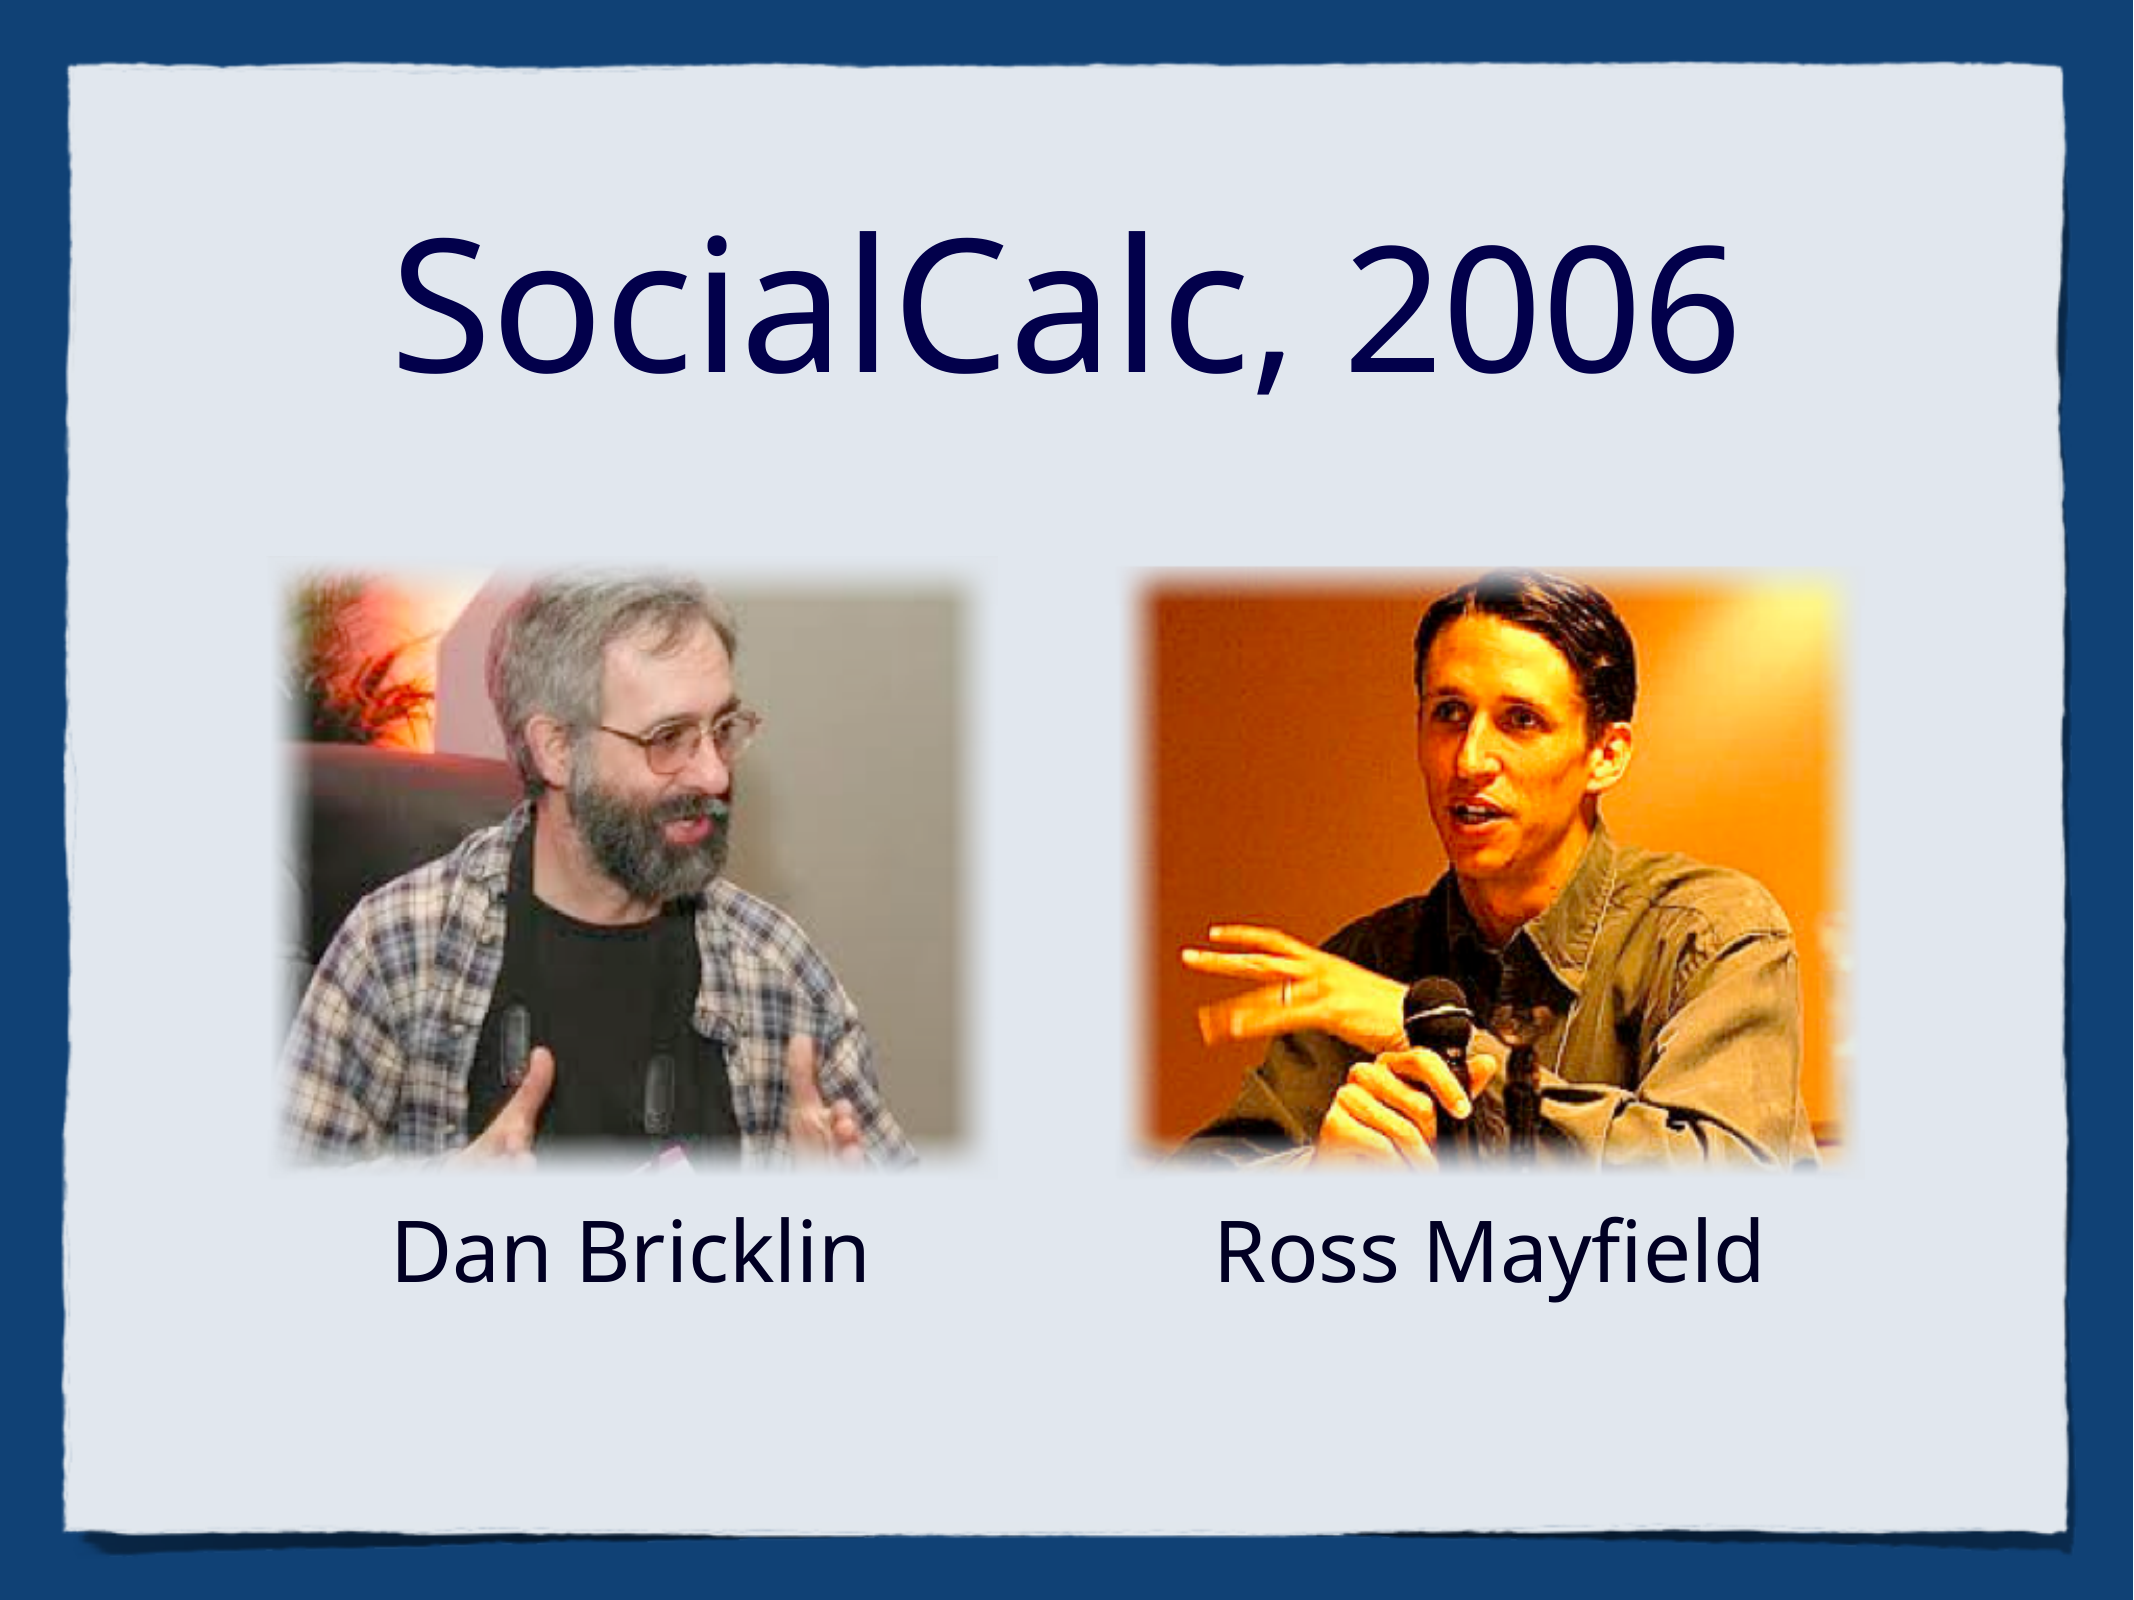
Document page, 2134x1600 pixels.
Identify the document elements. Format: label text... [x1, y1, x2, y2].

picture [54, 52, 2078, 1559]
text_box SocialCalc, 2006 [208, 97, 1925, 498]
text_box Dan Bricklin [390, 1196, 873, 1300]
text_box Ross Mayfield [1213, 1196, 1767, 1300]
